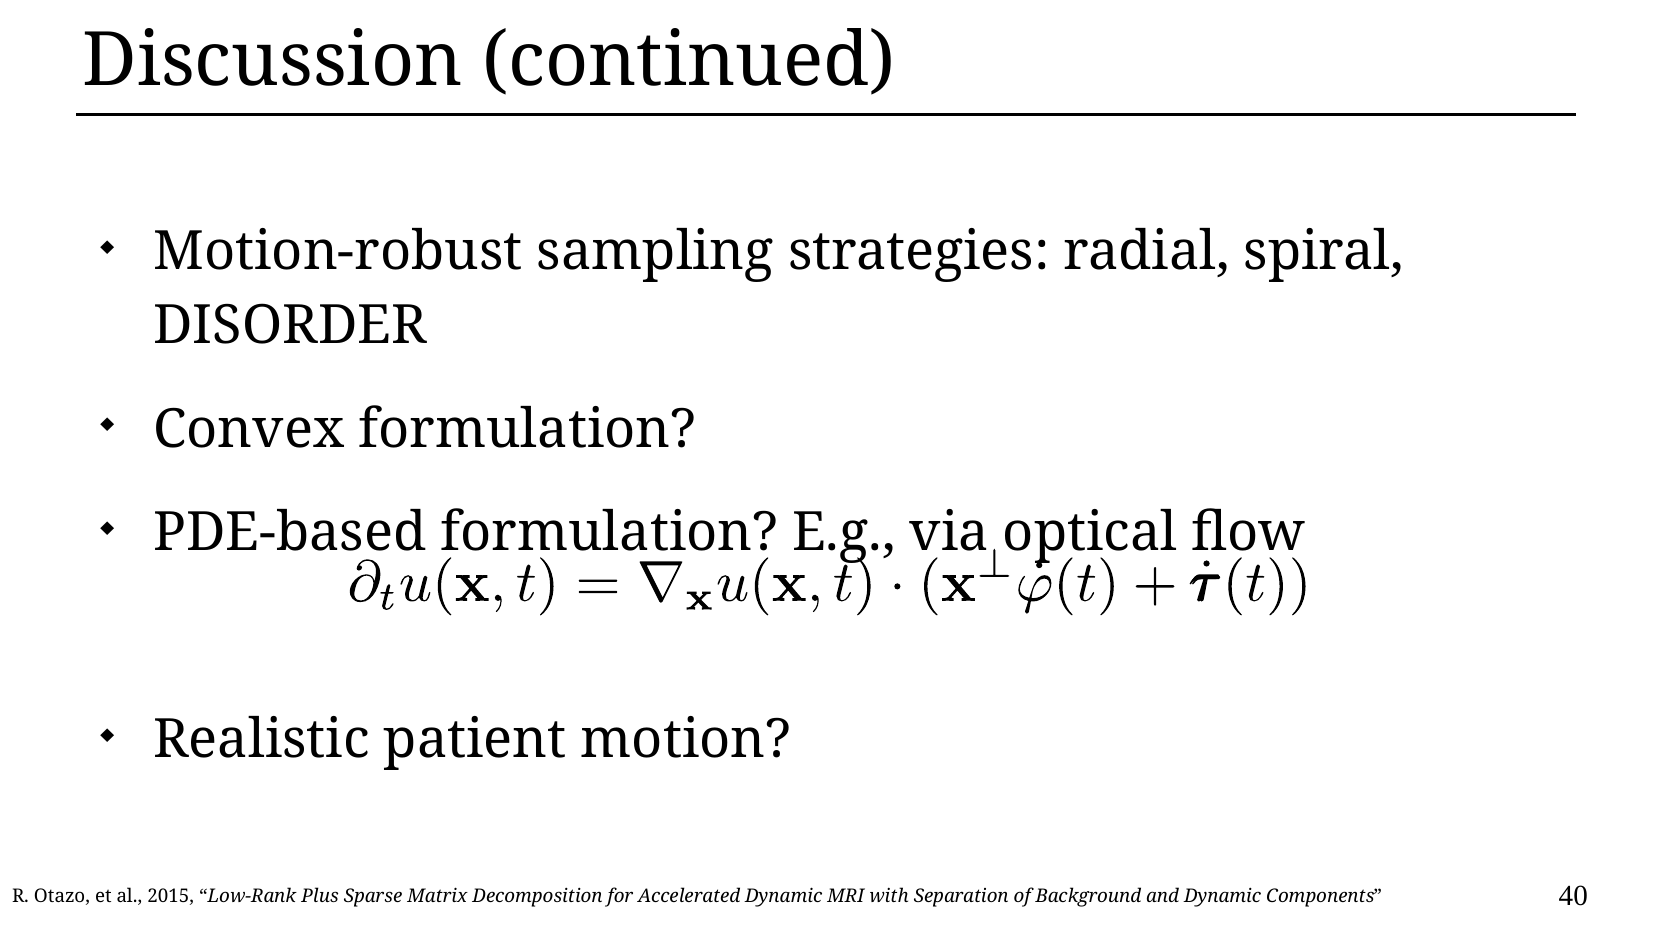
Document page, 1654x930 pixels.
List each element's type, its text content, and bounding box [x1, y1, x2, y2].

text_box R. Otazo, et al., 2015, “Low-Rank Plus Sparse Matrix Decomposition for Accelerated Dynamic MRI with Separation of Background and Dynamic Components” [0, 874, 1528, 930]
picture [347, 548, 1306, 616]
list Motion-robust sampling strategies: radial, spiral, DISORDER Convex formulation? PDE-based formulation? E.g., via optical flow Realistic patient motion? [82, 211, 1571, 793]
title Discussion (continued) [82, 7, 1571, 105]
